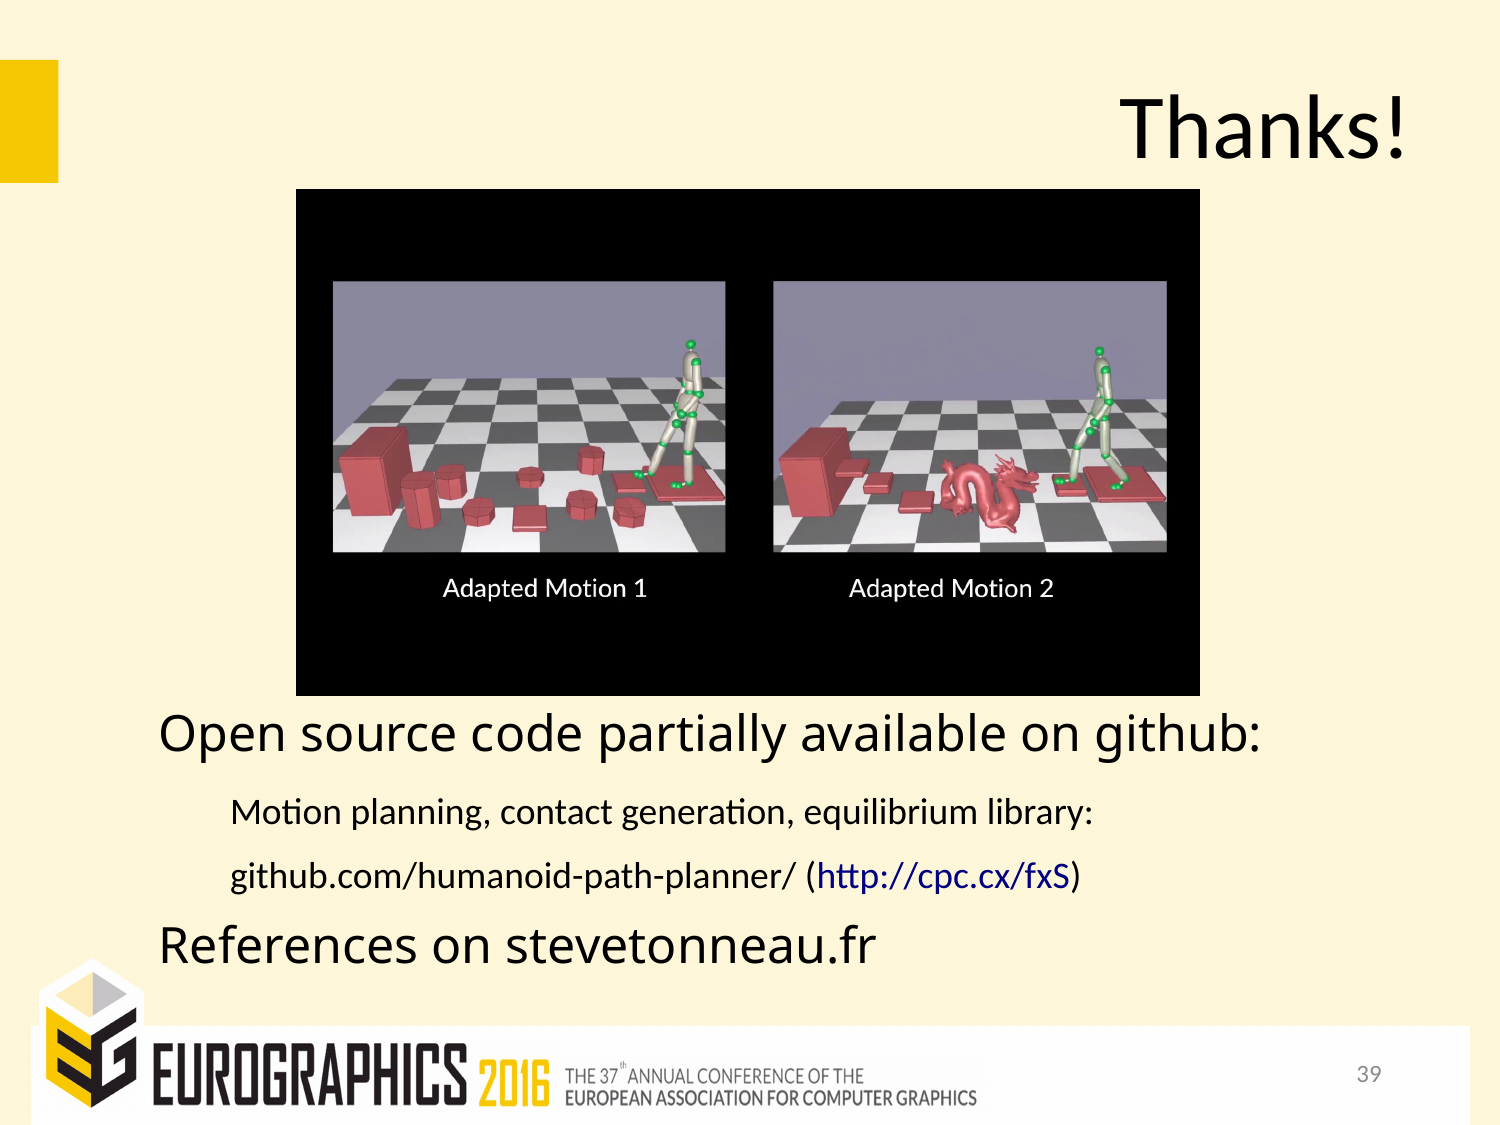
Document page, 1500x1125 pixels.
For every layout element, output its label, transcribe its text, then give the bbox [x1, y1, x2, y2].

title Thanks! [58, 59, 1442, 183]
slide_number <numéro> [1303, 1042, 1397, 1103]
picture [0, 0, 1500, 1125]
list Open source code partially available on github: Motion planning, contact generation, equilibrium library: github.com/humanoid-path-planner/ (http://cpc.cx/fxS) References on stevetonneau.fr [58, 283, 1442, 970]
text_box [295, 188, 1201, 283]
